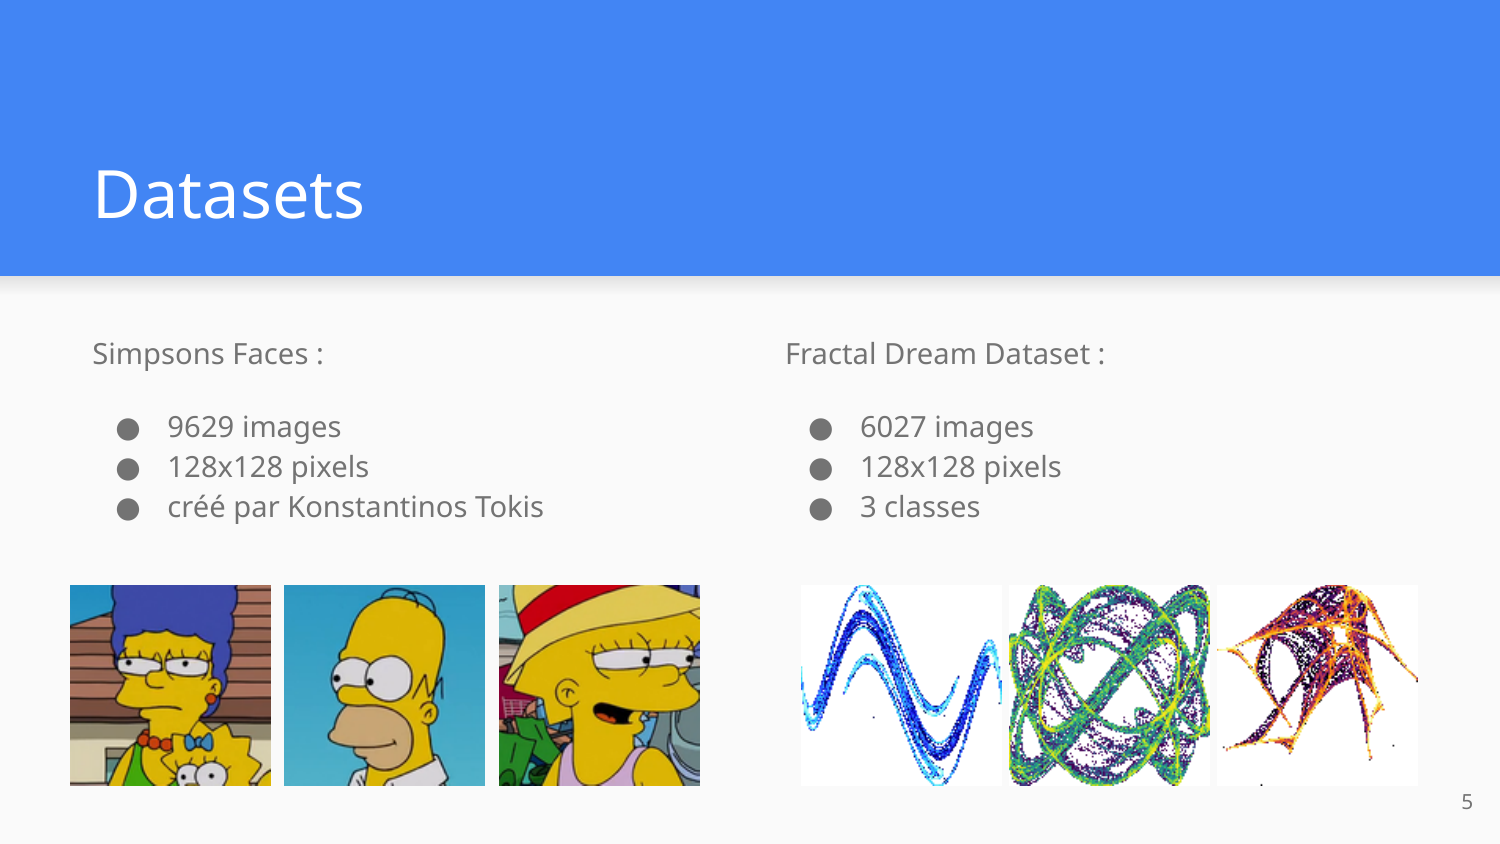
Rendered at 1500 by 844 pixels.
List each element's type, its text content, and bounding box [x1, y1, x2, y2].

picture [1009, 585, 1210, 786]
picture [1217, 585, 1418, 786]
list Simpsons Faces : 9629 images 128x128 pixels créé par Konstantinos Tokis [77, 314, 734, 760]
slide_number <number> [1398, 770, 1489, 835]
title Datasets [77, 121, 1427, 248]
picture [801, 585, 1002, 786]
list Fractal Dream Dataset : 6027 images 128x128 pixels 3 classes [770, 314, 1427, 760]
picture [499, 585, 700, 786]
picture [284, 585, 485, 786]
picture [70, 585, 271, 786]
